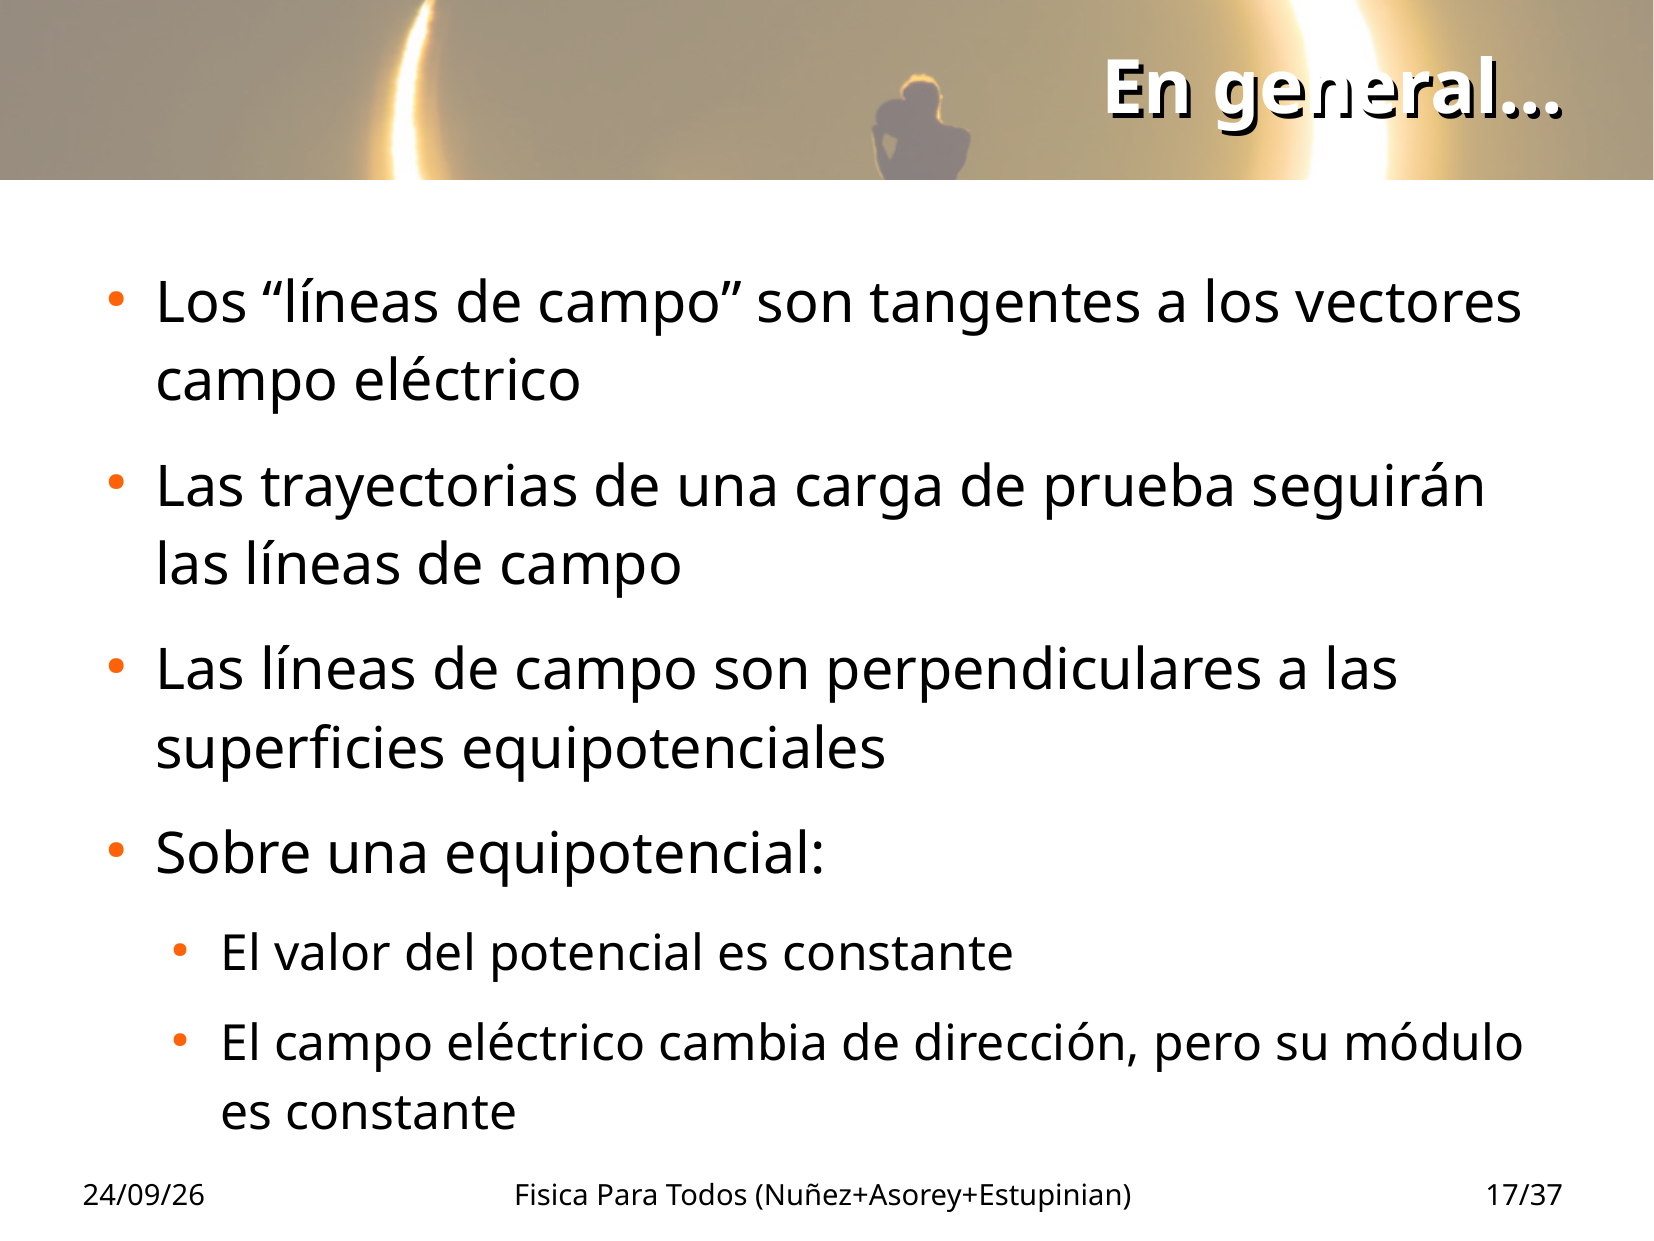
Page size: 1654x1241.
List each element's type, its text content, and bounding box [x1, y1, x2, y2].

picture [0, 0, 1654, 180]
list Los “líneas de campo” son tangentes a los vectores campo eléctrico Las trayectorias de una carga de prueba seguirán las líneas de campo Las líneas de campo son perpendiculares a las superficies equipotenciales Sobre una equipotencial: El valor del potencial es constante El campo eléctrico cambia de dirección, pero su módulo es constante [90, 261, 1576, 1145]
title En general... [75, 19, 1564, 151]
